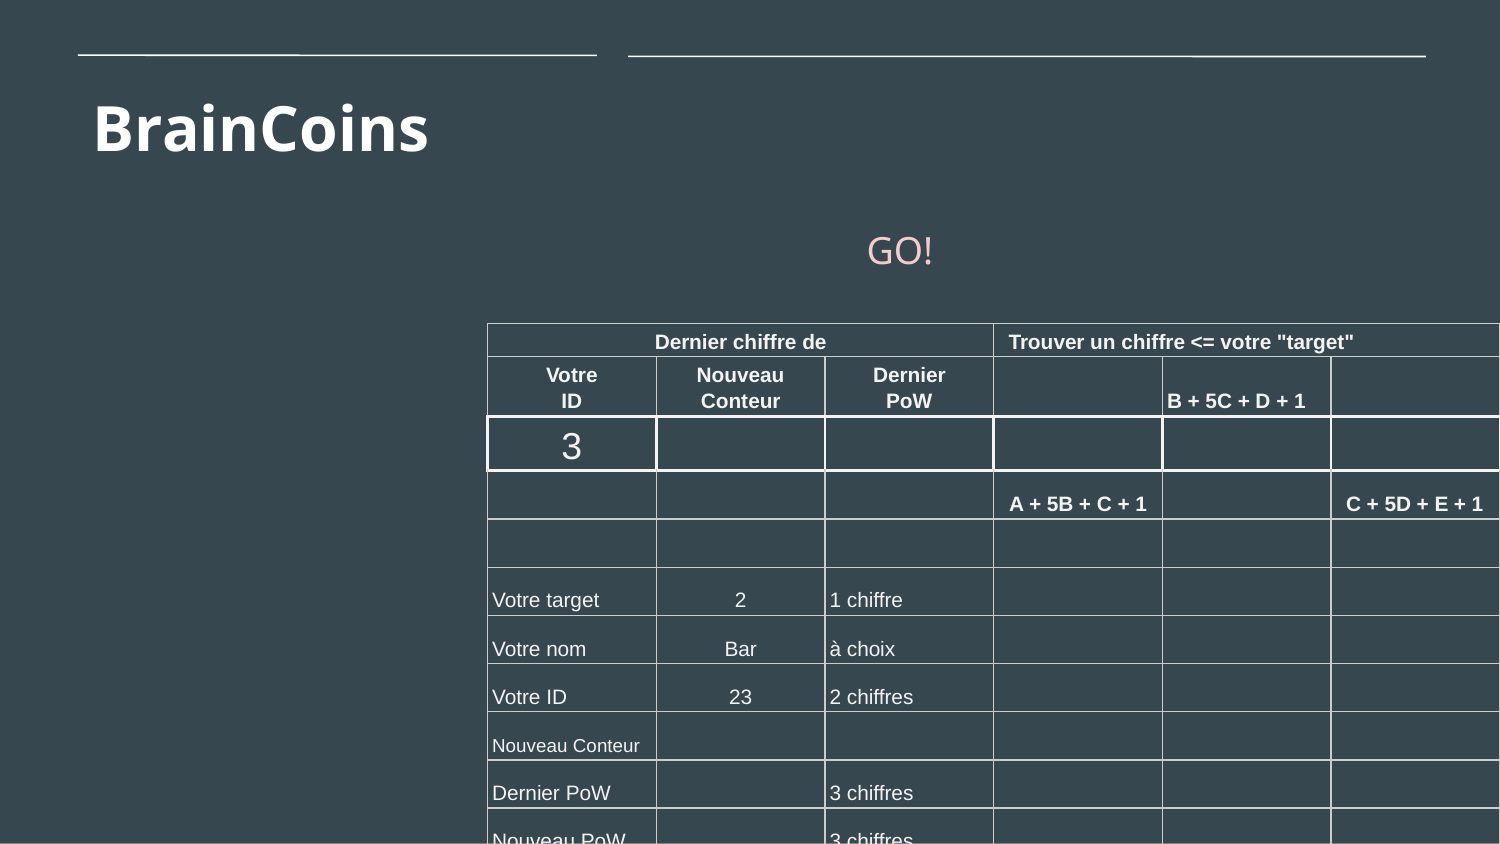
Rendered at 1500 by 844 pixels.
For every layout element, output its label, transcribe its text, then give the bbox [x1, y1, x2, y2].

table_cell [657, 761, 824, 807]
table_cell [1163, 616, 1330, 663]
table_cell [1163, 761, 1330, 807]
table_cell [1332, 418, 1499, 469]
table_cell 3 chiffres [826, 761, 993, 807]
table_cell Dernier PoW [826, 357, 993, 415]
table_cell B + 5C + D + 1 [1163, 357, 1330, 415]
table_cell [1163, 568, 1330, 615]
table_cell Nouveau Conteur [488, 712, 656, 759]
table_cell 3 chiffres [826, 809, 993, 844]
table_cell Votre nom [488, 616, 656, 663]
table_cell [994, 568, 1162, 615]
table_cell [657, 809, 824, 844]
table_cell 3 [489, 418, 655, 469]
table_cell Votre target [488, 568, 656, 615]
table_cell [1163, 664, 1330, 711]
title BrainCoins [77, 73, 597, 413]
table_header Trouver un chiffre <= votre "target" [994, 324, 1499, 356]
table_cell Bar [657, 616, 824, 663]
table_cell C + 5D + E + 1 [1332, 472, 1499, 518]
table_cell A + 5B + C + 1 [994, 472, 1162, 518]
table_cell Dernier PoW [488, 761, 656, 807]
table_cell [1164, 418, 1330, 469]
table_cell [994, 761, 1162, 807]
table_cell [488, 472, 656, 518]
table_cell [1332, 616, 1499, 663]
table_cell [1332, 664, 1499, 711]
text_box GO! [851, 205, 1246, 287]
table_cell [1332, 568, 1499, 615]
table_header Dernier chiffre de [488, 324, 993, 356]
table_cell 23 [657, 664, 824, 711]
table_cell [658, 418, 824, 469]
table_cell [826, 520, 993, 567]
table_cell [994, 664, 1162, 711]
table_cell [657, 520, 824, 567]
table_cell [1163, 712, 1330, 759]
table_cell Votre ID [488, 357, 656, 415]
table_cell [1332, 712, 1499, 759]
table_cell [488, 520, 656, 567]
table_cell [994, 712, 1162, 759]
table_cell Nouveau PoW [488, 809, 656, 844]
table_cell à choix [826, 616, 993, 663]
table_cell [994, 616, 1162, 663]
table_cell 1 chiffre [826, 568, 993, 615]
table_cell [1163, 809, 1330, 844]
table_cell [826, 418, 992, 469]
table_cell [1332, 357, 1499, 415]
table_cell [657, 472, 824, 518]
table_cell [1163, 520, 1330, 567]
table_cell [1332, 520, 1499, 567]
table_cell [994, 520, 1162, 567]
table_cell [1163, 472, 1330, 518]
table_cell 2 [657, 568, 824, 615]
table_cell [826, 712, 993, 759]
table_cell Votre ID [488, 664, 656, 711]
table_cell [826, 472, 993, 518]
table_cell [1332, 761, 1499, 807]
table_cell [657, 712, 824, 759]
table_cell [995, 418, 1161, 469]
table_cell 2 chiffres [826, 664, 993, 711]
table_cell [1332, 809, 1499, 844]
table_cell Nouveau Conteur [657, 357, 824, 415]
table_cell [994, 809, 1162, 844]
table_cell [994, 357, 1162, 415]
